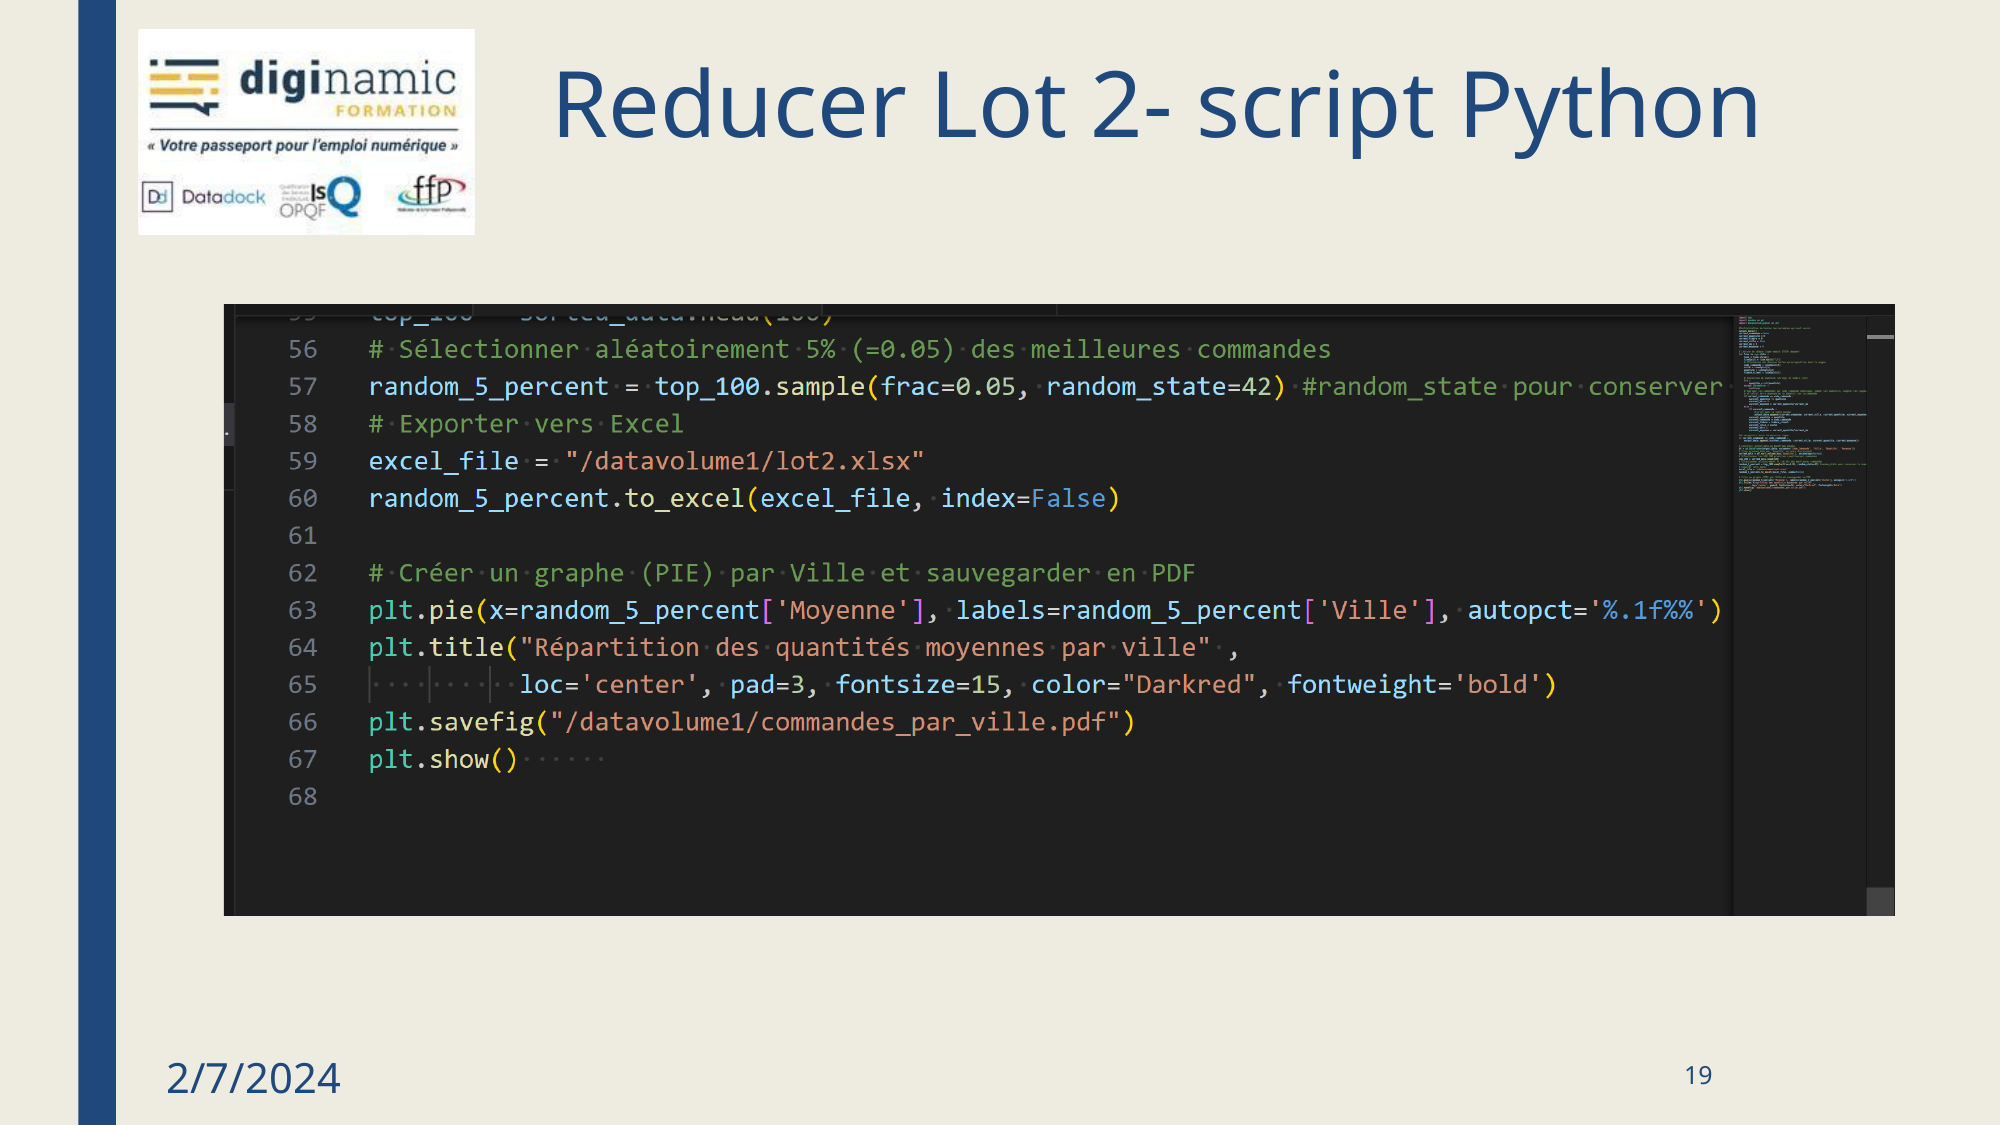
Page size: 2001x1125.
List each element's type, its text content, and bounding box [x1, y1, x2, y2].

text_box [1669, 1043, 1931, 1110]
text_box 2/7/2024 [151, 1043, 389, 1110]
picture [223, 304, 1895, 916]
title Reducer Lot 2- script Python [516, 51, 1801, 173]
